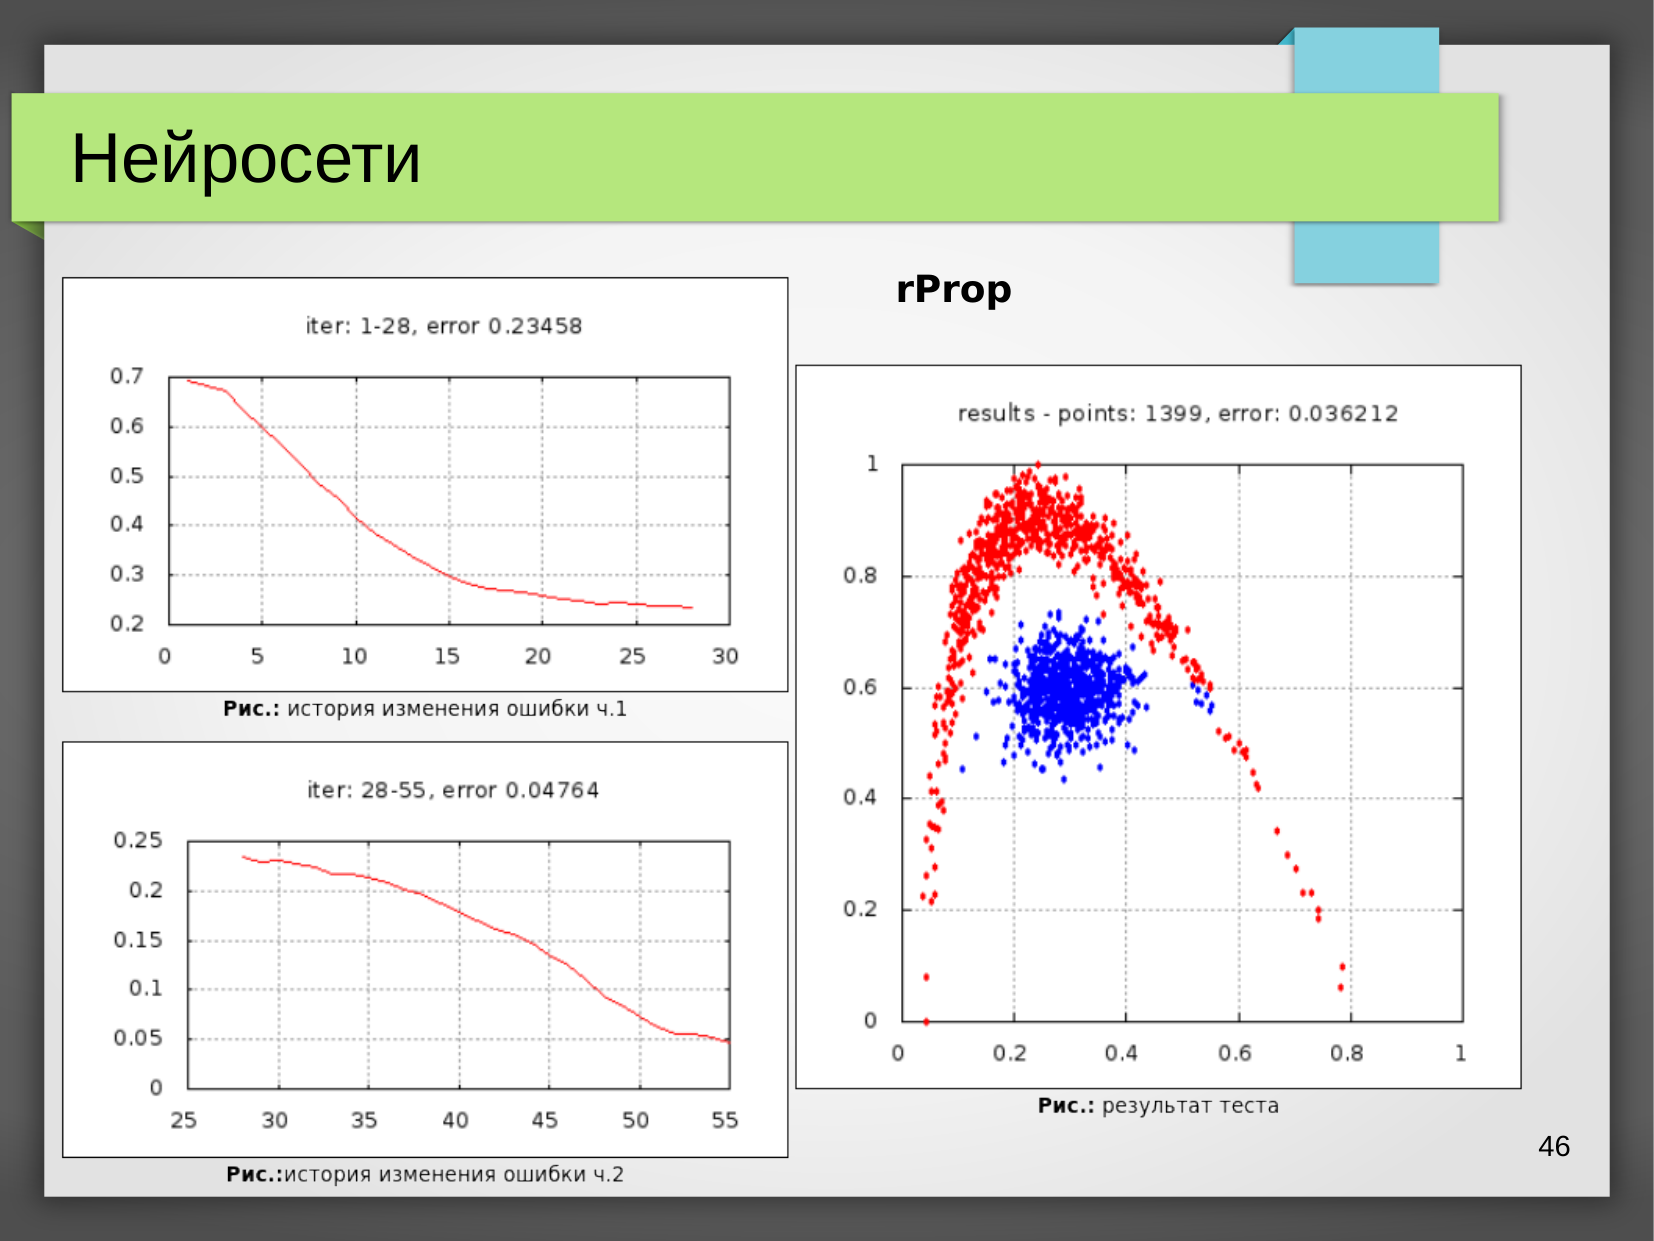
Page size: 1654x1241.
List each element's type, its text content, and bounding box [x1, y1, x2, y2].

picture [0, 0, 1654, 1241]
title Нейросети [70, 118, 1205, 199]
text_box rProp [880, 260, 1028, 319]
